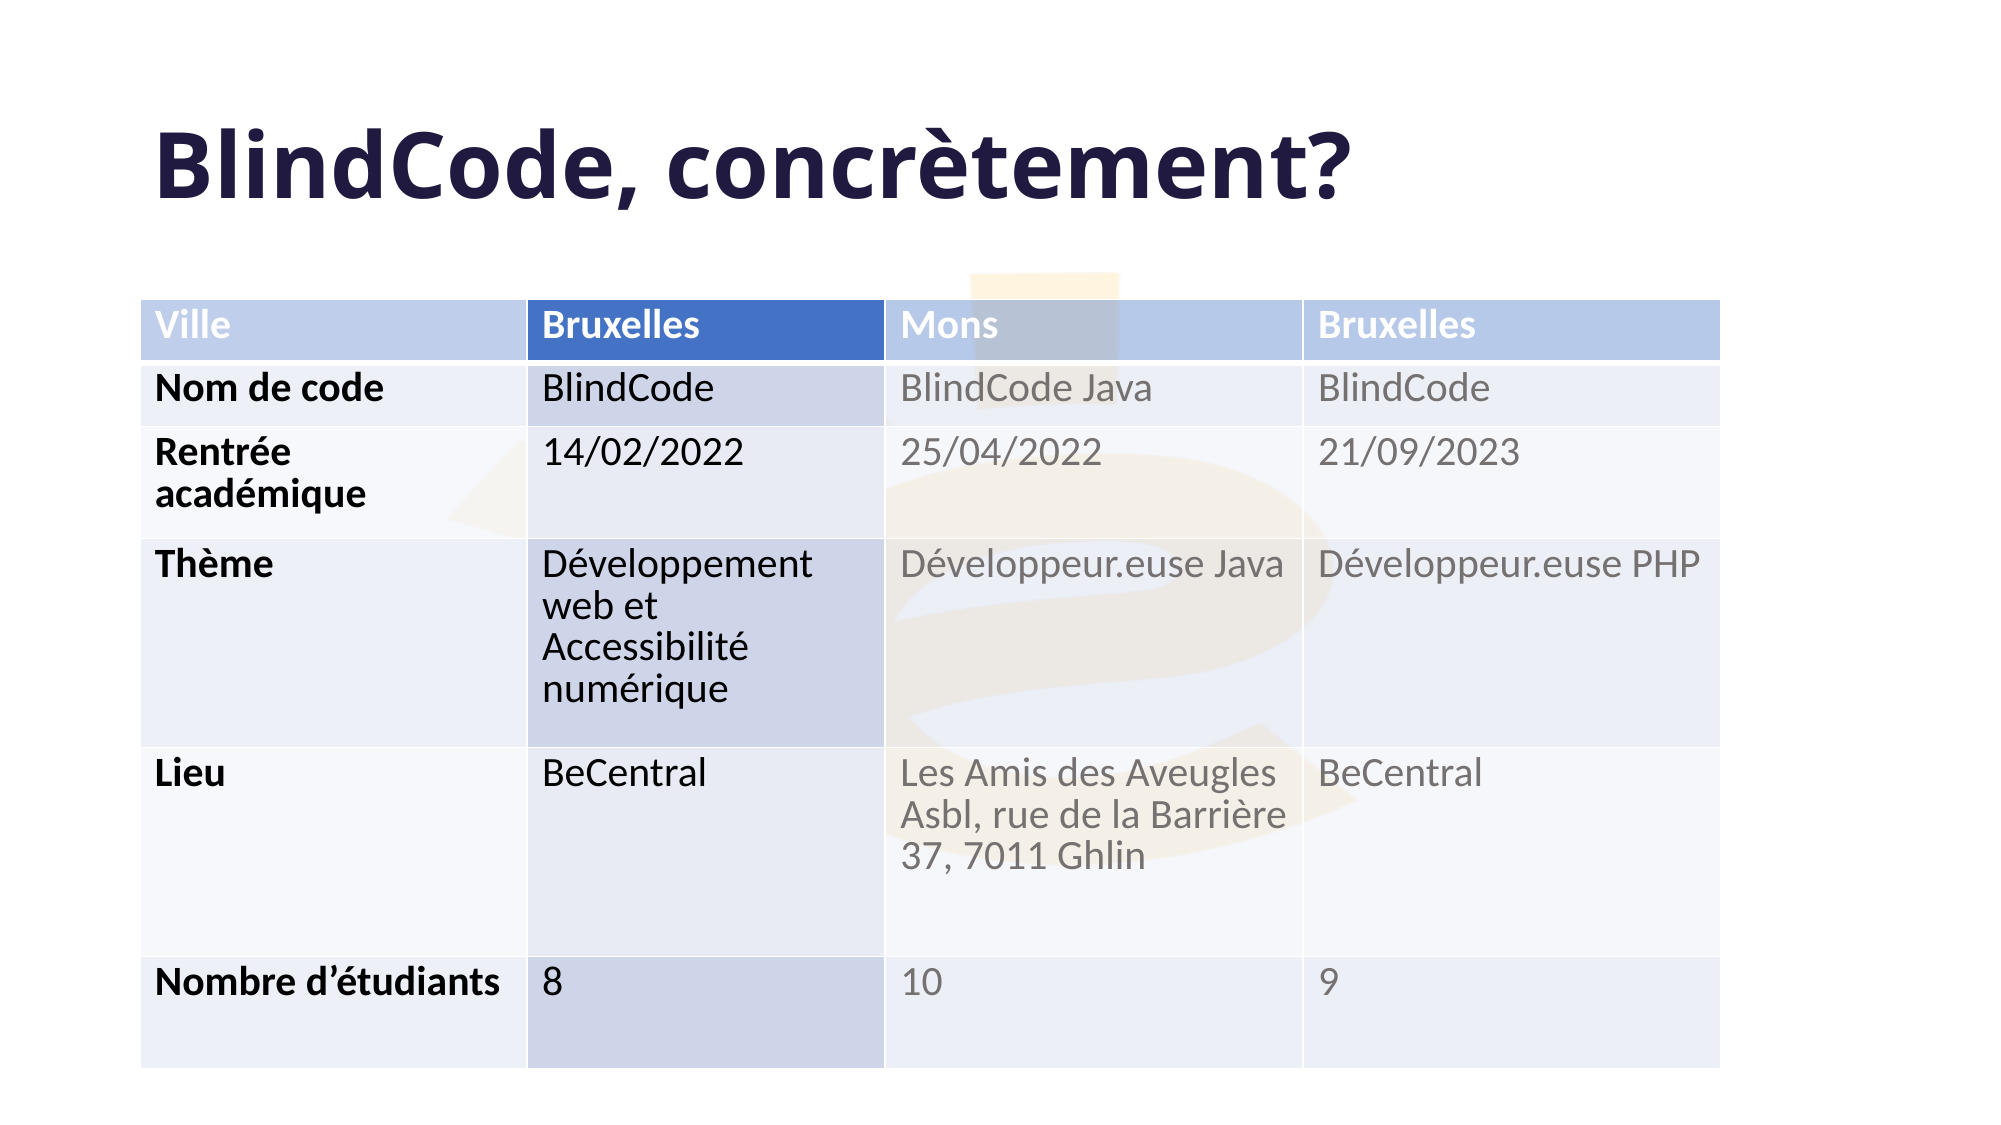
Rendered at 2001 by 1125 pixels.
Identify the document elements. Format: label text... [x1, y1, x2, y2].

table_cell 25/04/2022 [886, 427, 1302, 538]
table_cell BeCentral [528, 748, 884, 956]
table_cell Développement web et Accessibilité numérique [528, 539, 884, 747]
table_cell Développeur.euse Java [886, 539, 1302, 747]
table_cell Les Amis des Aveugles Asbl, rue de la Barrière 37, 7011 Ghlin [886, 748, 1302, 956]
title BlindCode, concrètement? [137, 59, 1863, 278]
table_header Ville [141, 300, 526, 360]
table_cell BeCentral [1304, 748, 1720, 956]
table_header Bruxelles [1304, 300, 1720, 360]
table_cell Thème [141, 539, 526, 747]
table_cell Nom de code [141, 366, 526, 426]
table_cell Développeur.euse PHP [1304, 539, 1720, 747]
table_cell 21/09/2023 [1304, 427, 1720, 538]
table_cell BlindCode [1304, 366, 1720, 426]
table_cell Nombre d’étudiants [141, 957, 526, 1068]
table_cell Rentrée académique [141, 427, 526, 538]
table_cell 14/02/2022 [528, 427, 884, 538]
table_header Bruxelles [528, 300, 884, 360]
table_cell Lieu [141, 748, 526, 956]
table_cell 10 [886, 957, 1302, 1068]
table_cell BlindCode [528, 366, 884, 426]
table_header Mons [886, 300, 1302, 360]
table_cell 9 [1304, 957, 1720, 1068]
table_cell BlindCode Java [886, 366, 1302, 426]
table_cell 8 [528, 957, 884, 1068]
